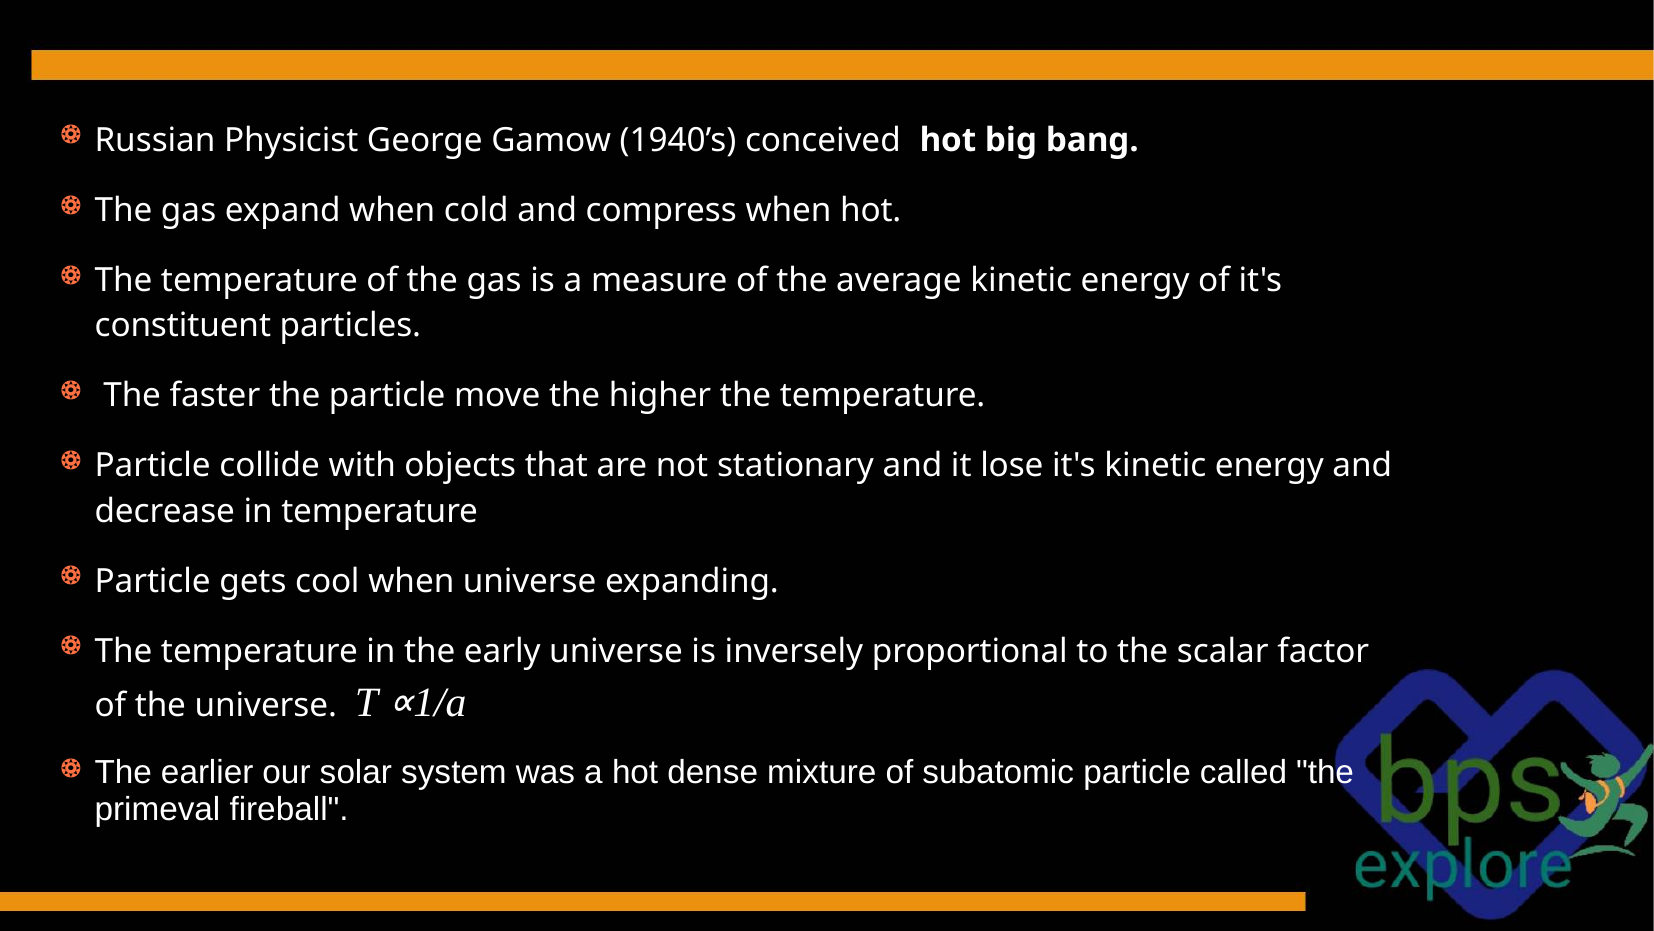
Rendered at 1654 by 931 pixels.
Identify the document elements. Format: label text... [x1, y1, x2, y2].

text_box Russian Physicist George Gamow (1940’s) conceived hot big bang. The gas expand when cold and compress when hot. The temperature of the gas is a measure of the average kinetic energy of it's constituent particles. The faster the particle move the higher the temperature. Particle collide with objects that are not stationary and it lose it's kinetic energy and decrease in temperature Particle gets cool when universe expanding. The temperature in the early universe is inversely proportional to the scalar factor of the universe. T ∝1/a The earlier our solar system was a hot dense mixture of subatomic particle called "the primeval fireball". [44, 108, 1425, 820]
picture [0, 0, 1654, 931]
chart [722, 452, 931, 478]
